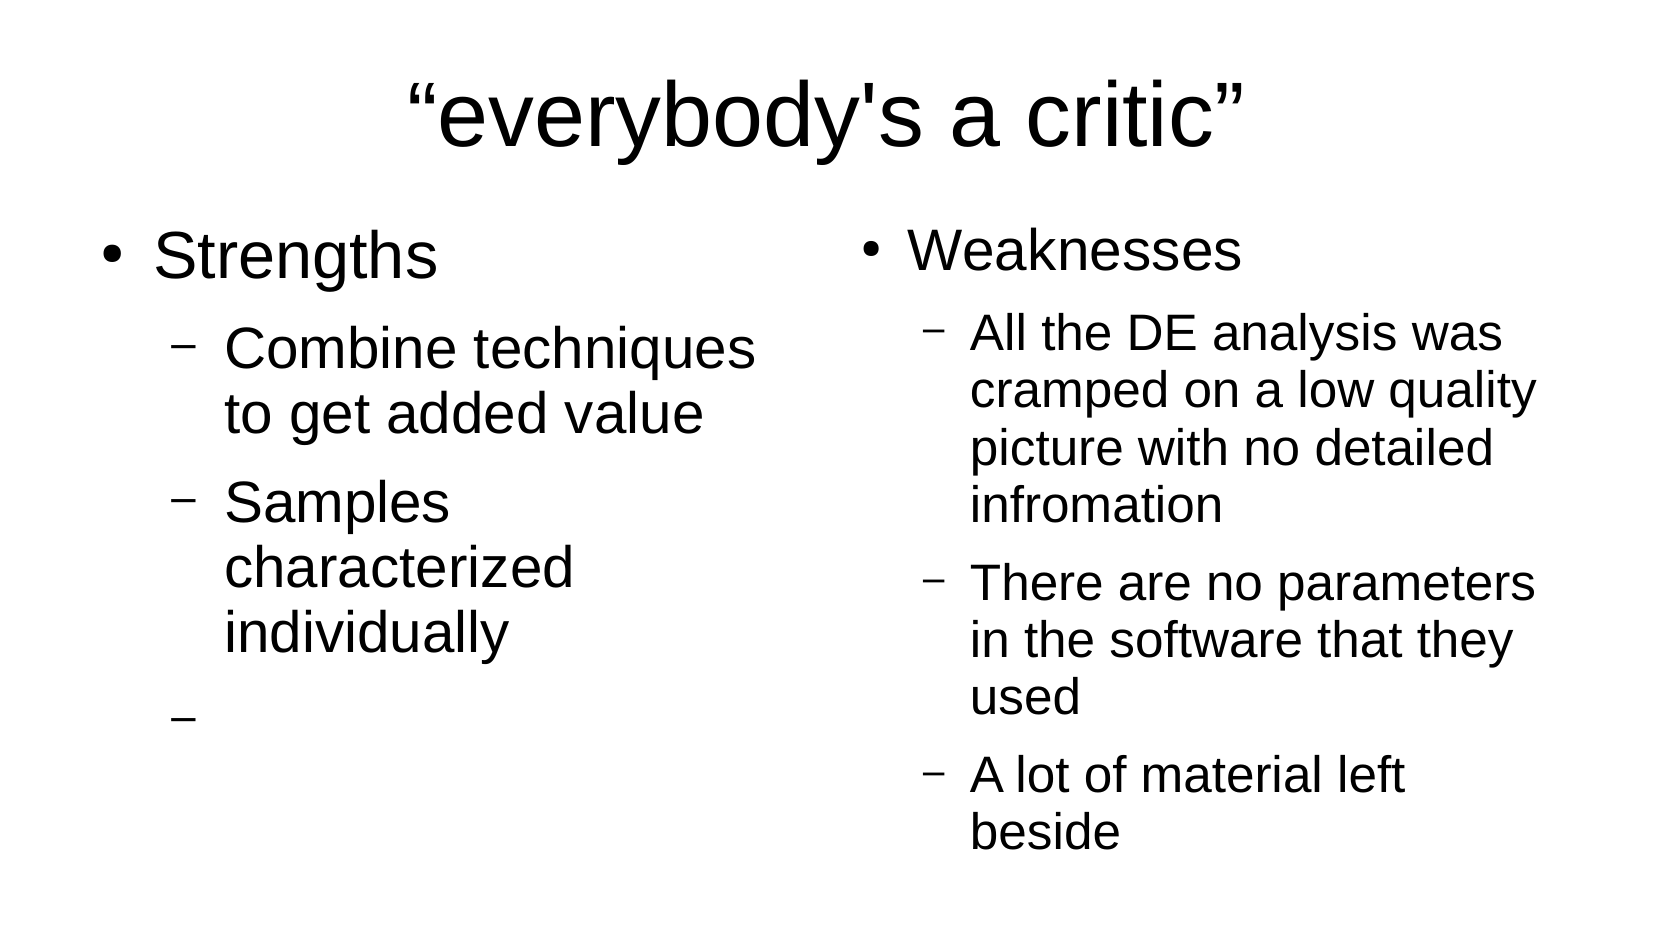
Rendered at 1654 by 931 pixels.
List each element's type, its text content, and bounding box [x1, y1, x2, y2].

title “everybody's a critic” [82, 37, 1571, 193]
list Strengths Combine techniques to get added value Samples characterized individually [82, 217, 809, 758]
list Weaknesses All the DE analysis was cramped on a low quality picture with no detailed infromation There are no parameters in the software that they used A lot of material left beside [845, 217, 1572, 863]
